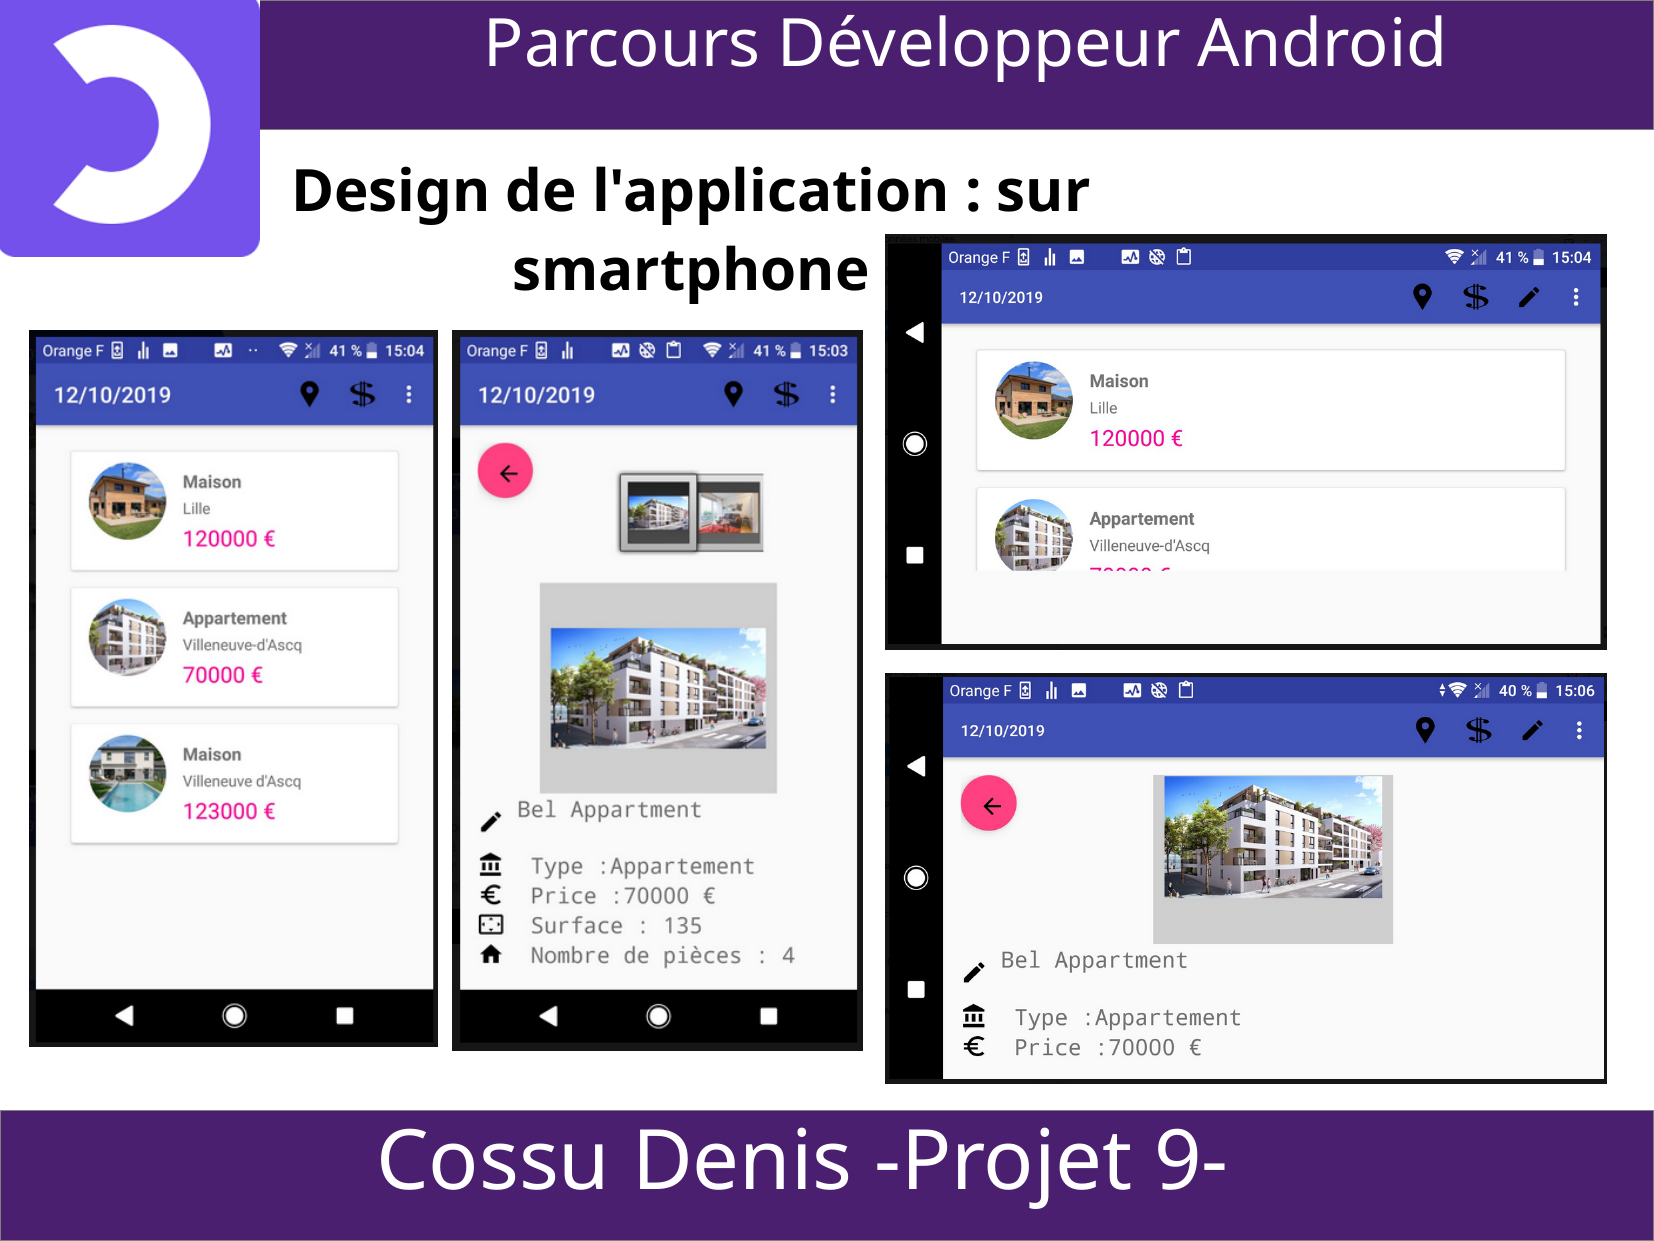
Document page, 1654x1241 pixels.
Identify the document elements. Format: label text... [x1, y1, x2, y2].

picture [452, 330, 863, 1051]
picture [885, 673, 1607, 1084]
picture [885, 234, 1607, 650]
picture [29, 330, 438, 1047]
picture [0, 0, 260, 257]
text_box Design de l'application : sur smartphone [188, 141, 1193, 719]
